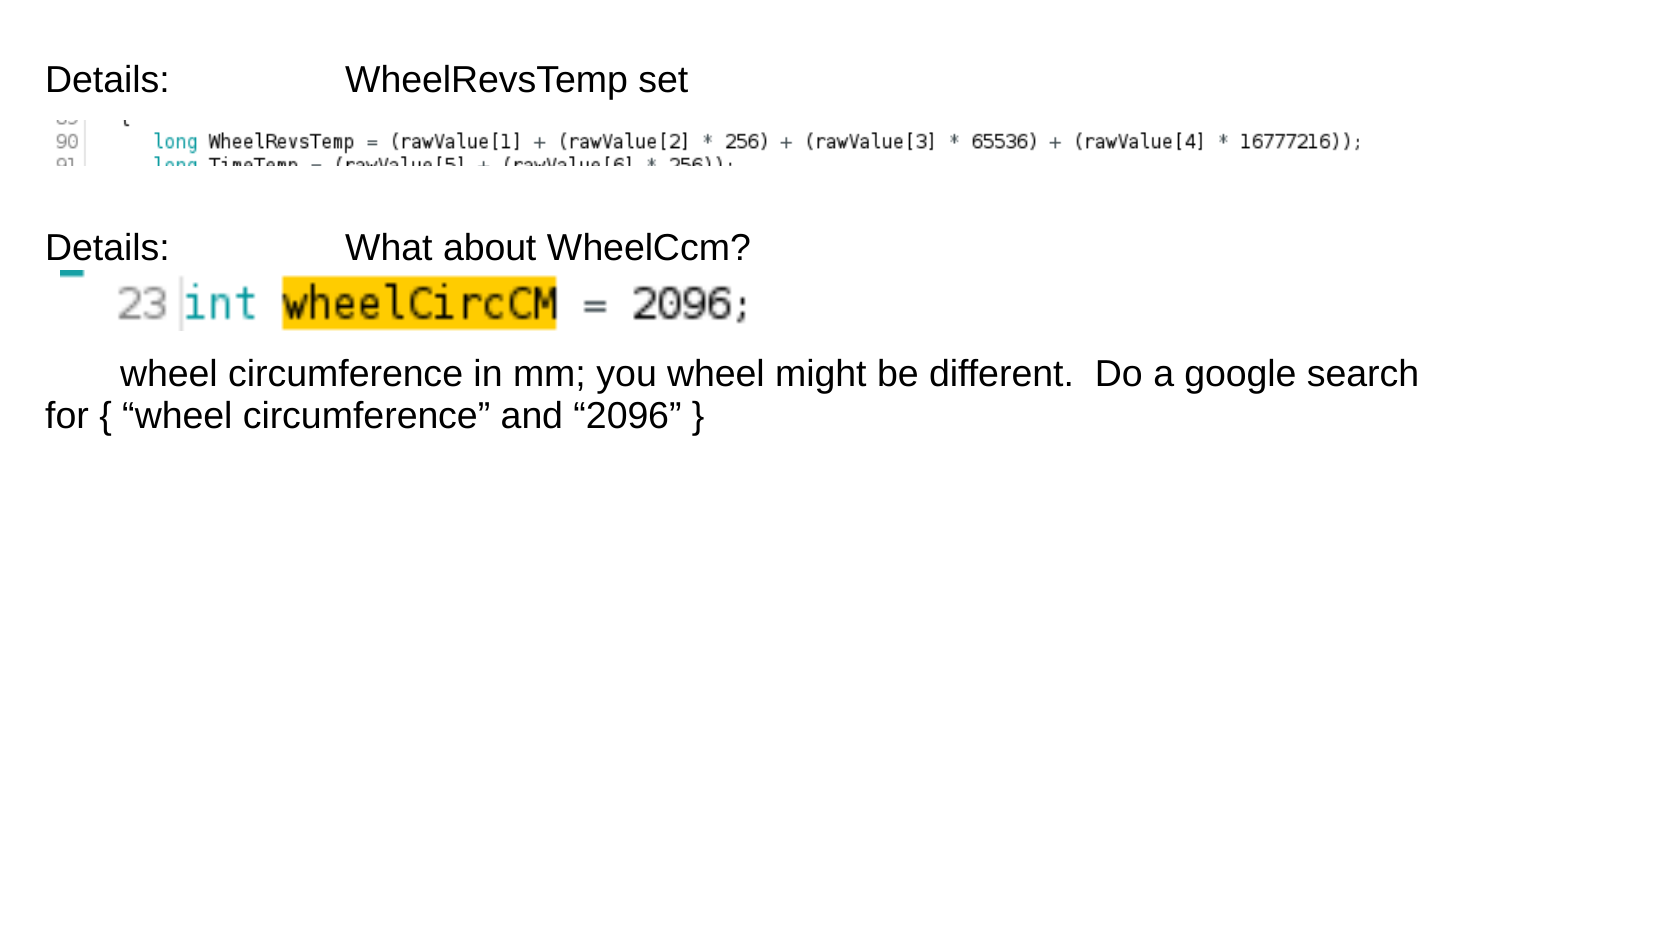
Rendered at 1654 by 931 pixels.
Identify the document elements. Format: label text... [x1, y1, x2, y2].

picture [60, 270, 911, 331]
text_box Details: WheelRevsTemp set Details: What about WheelCcm? wheel circumference in mm; you wheel might be different. Do a google search for { “wheel circumference” and “2096” } [30, 51, 1470, 739]
picture [30, 120, 1361, 166]
